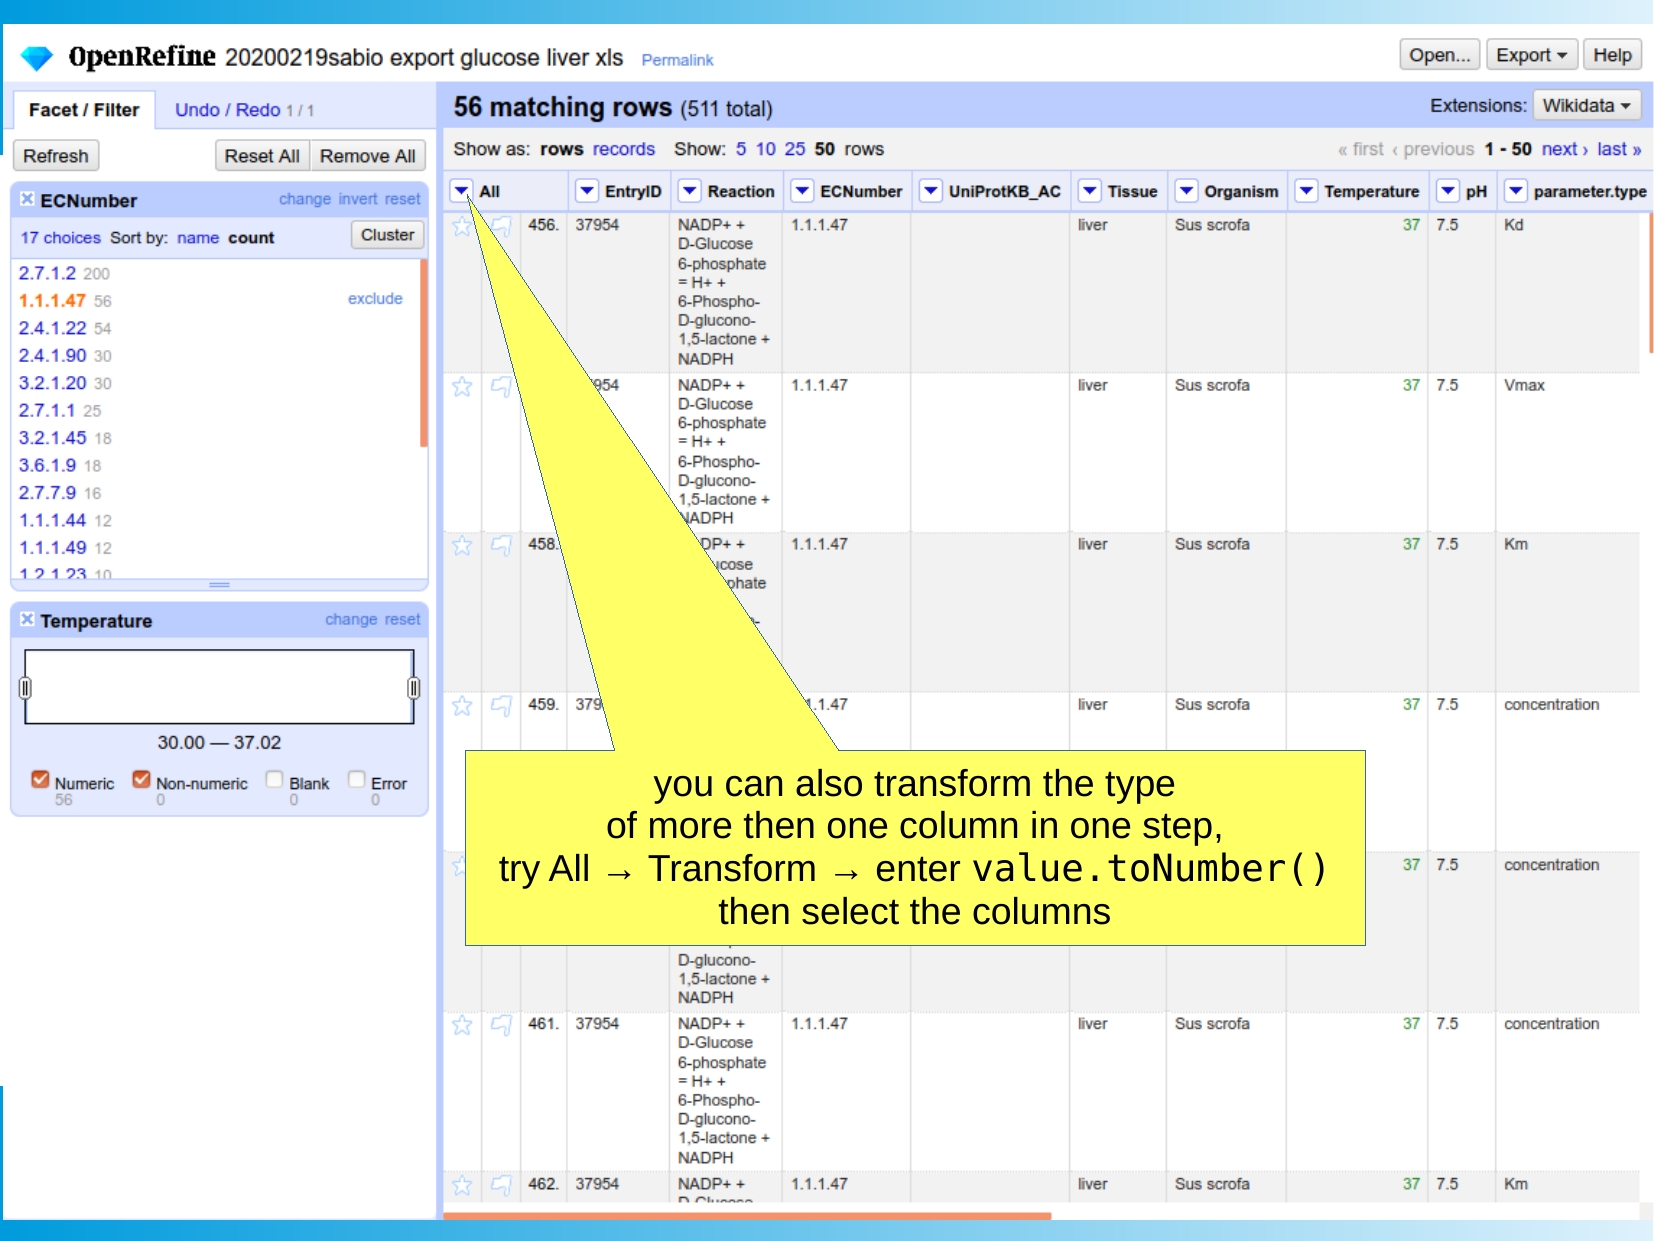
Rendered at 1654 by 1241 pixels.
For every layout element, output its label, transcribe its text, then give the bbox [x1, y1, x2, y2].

text_box you can also transform the type of more then one column in one step, try All → Transform → enter value.toNumber() then select the columns [465, 194, 1366, 946]
picture [3, 0, 1654, 1241]
